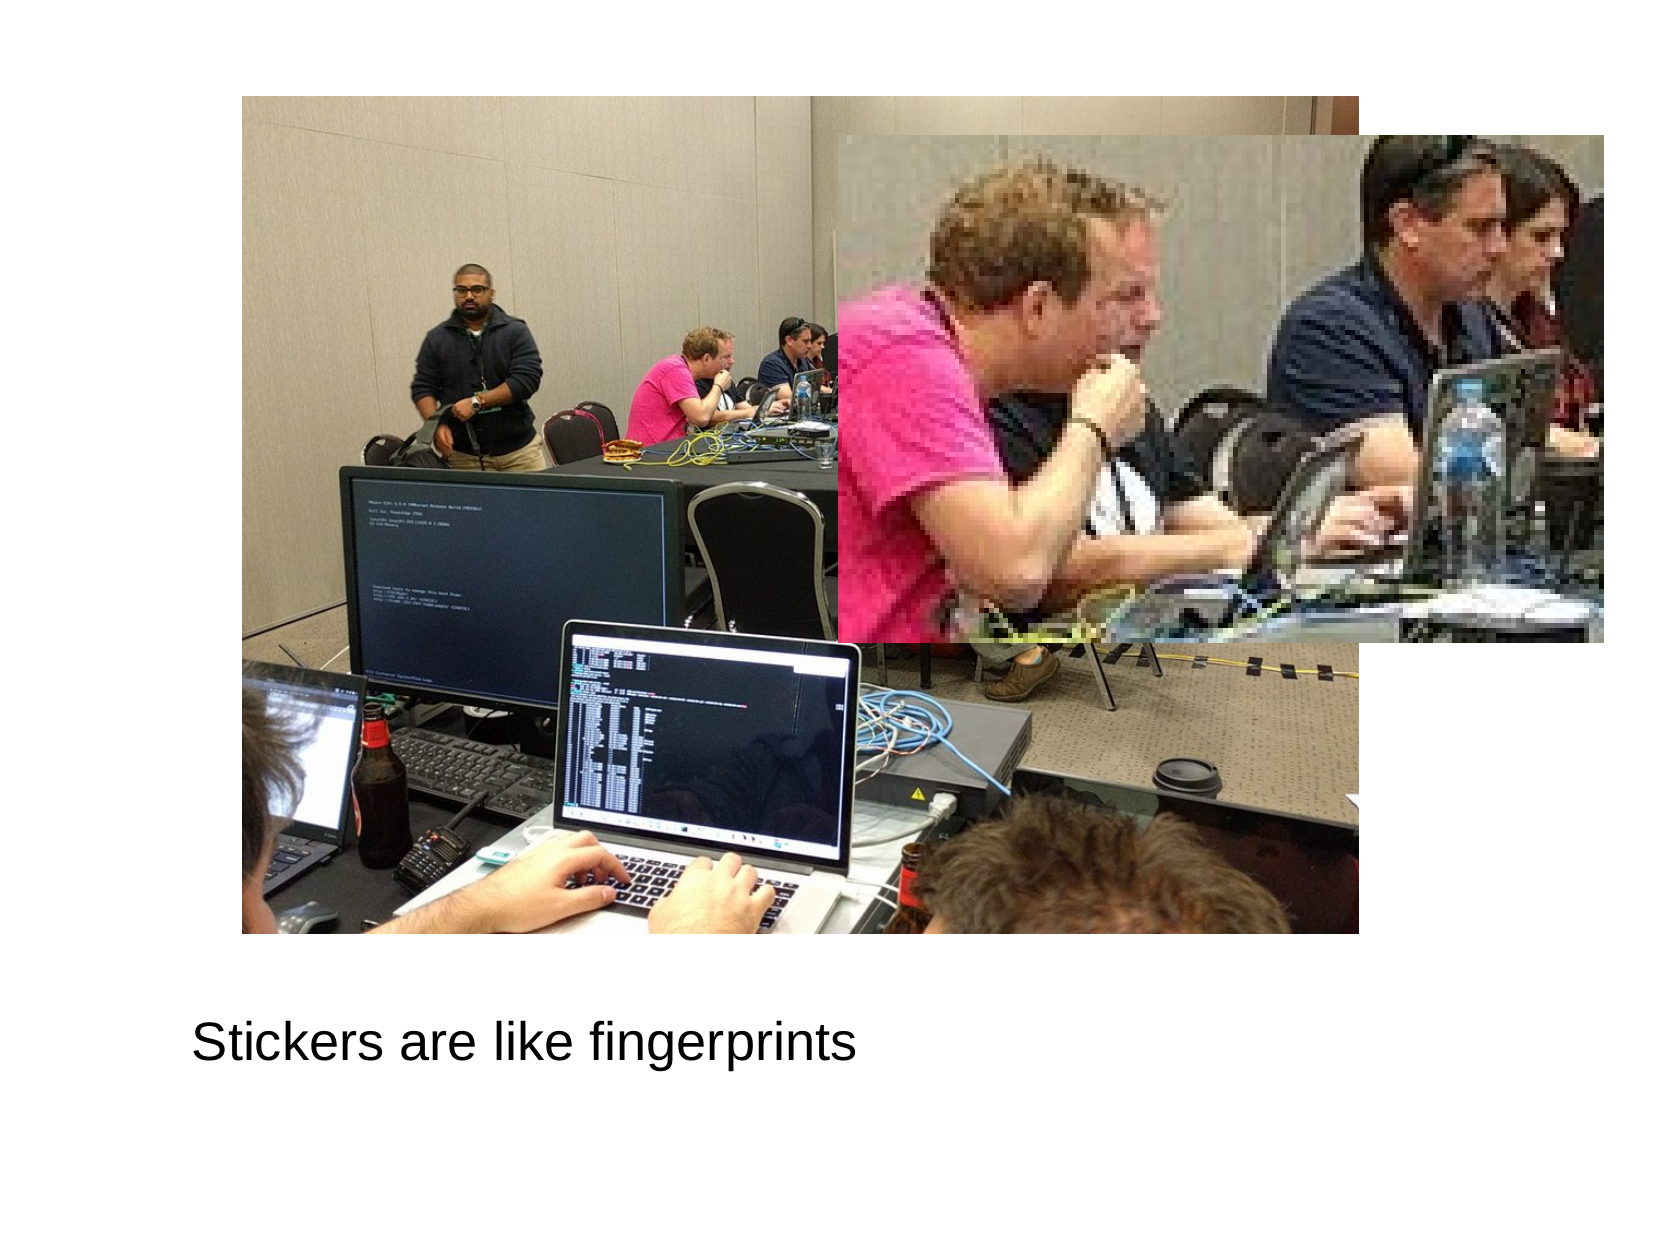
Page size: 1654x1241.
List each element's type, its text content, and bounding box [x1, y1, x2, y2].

picture [242, 96, 1604, 934]
text_box Stickers are like fingerprints [177, 1003, 1560, 1080]
